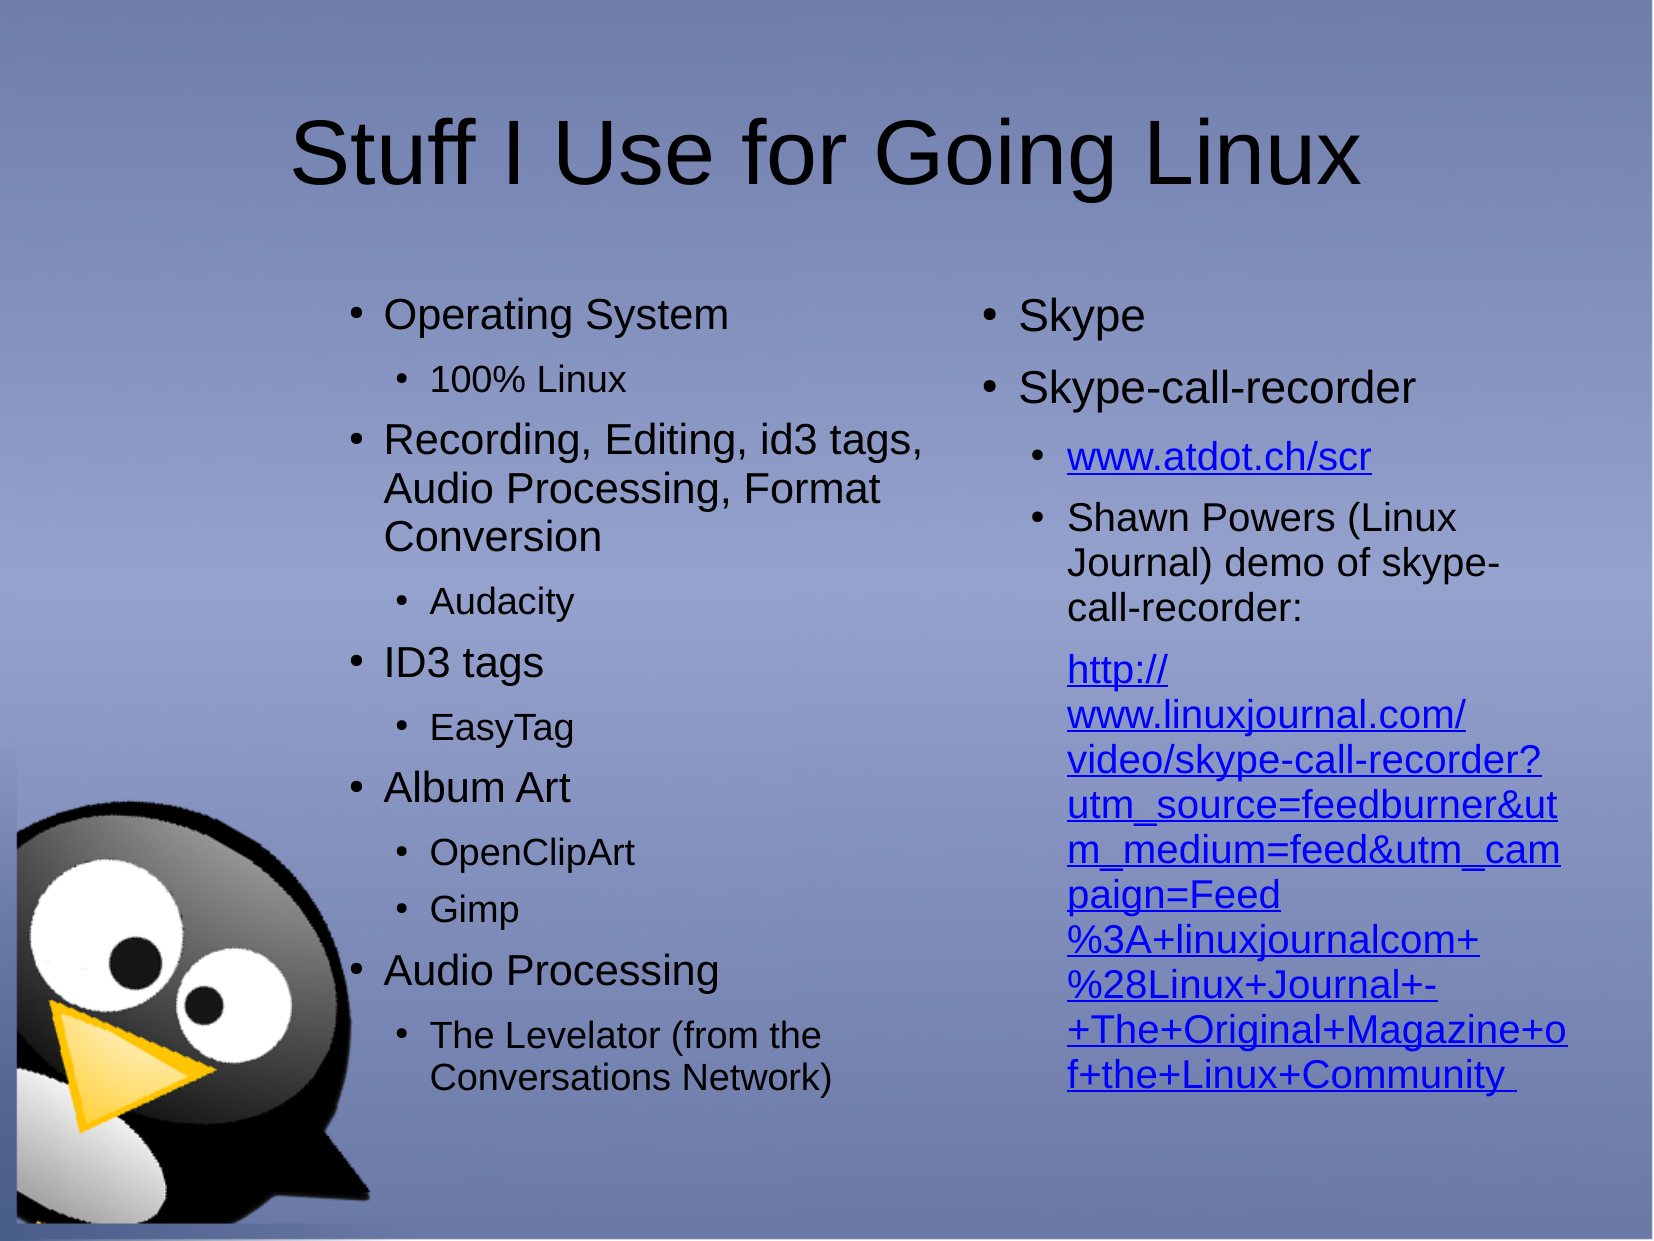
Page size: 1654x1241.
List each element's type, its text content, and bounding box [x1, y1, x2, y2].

picture [0, 0, 1654, 1241]
title Stuff I Use for Going Linux [82, 49, 1571, 257]
list Operating System 100% Linux Recording, Editing, id3 tags, Audio Processing, Format Conversion Audacity ID3 tags EasyTag Album Art OpenClipArt Gimp Audio Processing The Levelator (from the Conversations Network) [337, 290, 940, 1109]
list Skype Skype-call-recorder www.atdot.ch/scr Shawn Powers (Linux Journal) demo of skype-call-recorder: http://www.linuxjournal.com/video/skype-call-recorder?utm_source=feedburner&utm_medium=feed&utm_campaign=Feed%3A+linuxjournalcom+%28Linux+Journal+-+The+Original+Magazine+of+the+Linux+Community [969, 290, 1572, 1109]
